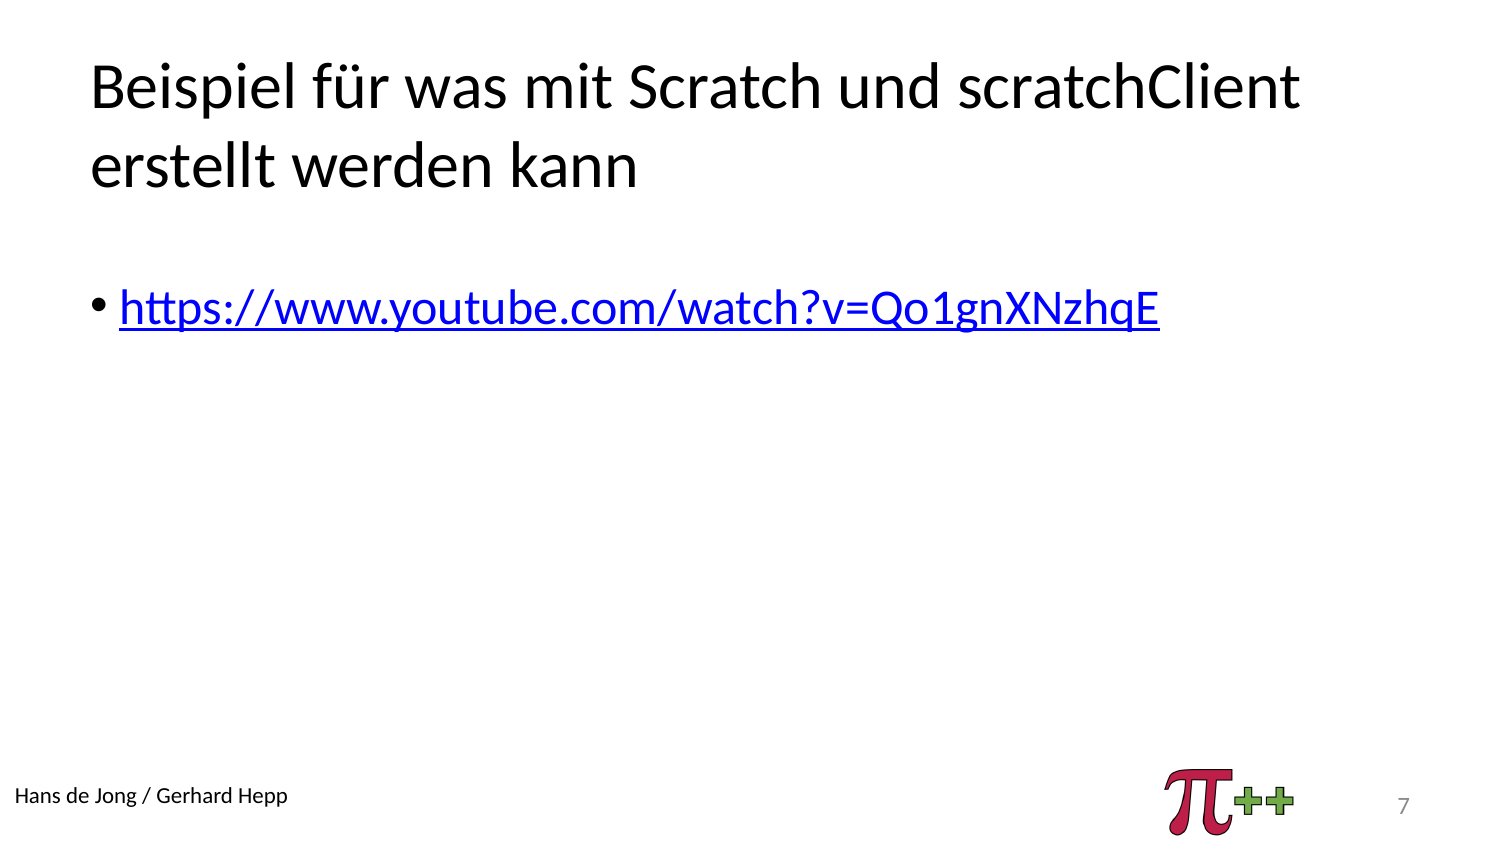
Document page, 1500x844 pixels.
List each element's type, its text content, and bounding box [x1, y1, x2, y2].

picture [1163, 768, 1294, 836]
list https://www.youtube.com/watch?v=Qo1gnXNzhqE [75, 196, 1425, 754]
slide_number <getal> [1340, 782, 1425, 827]
title Beispiel für was mit Scratch und scratchClient erstellt werden kann [75, 33, 1425, 196]
